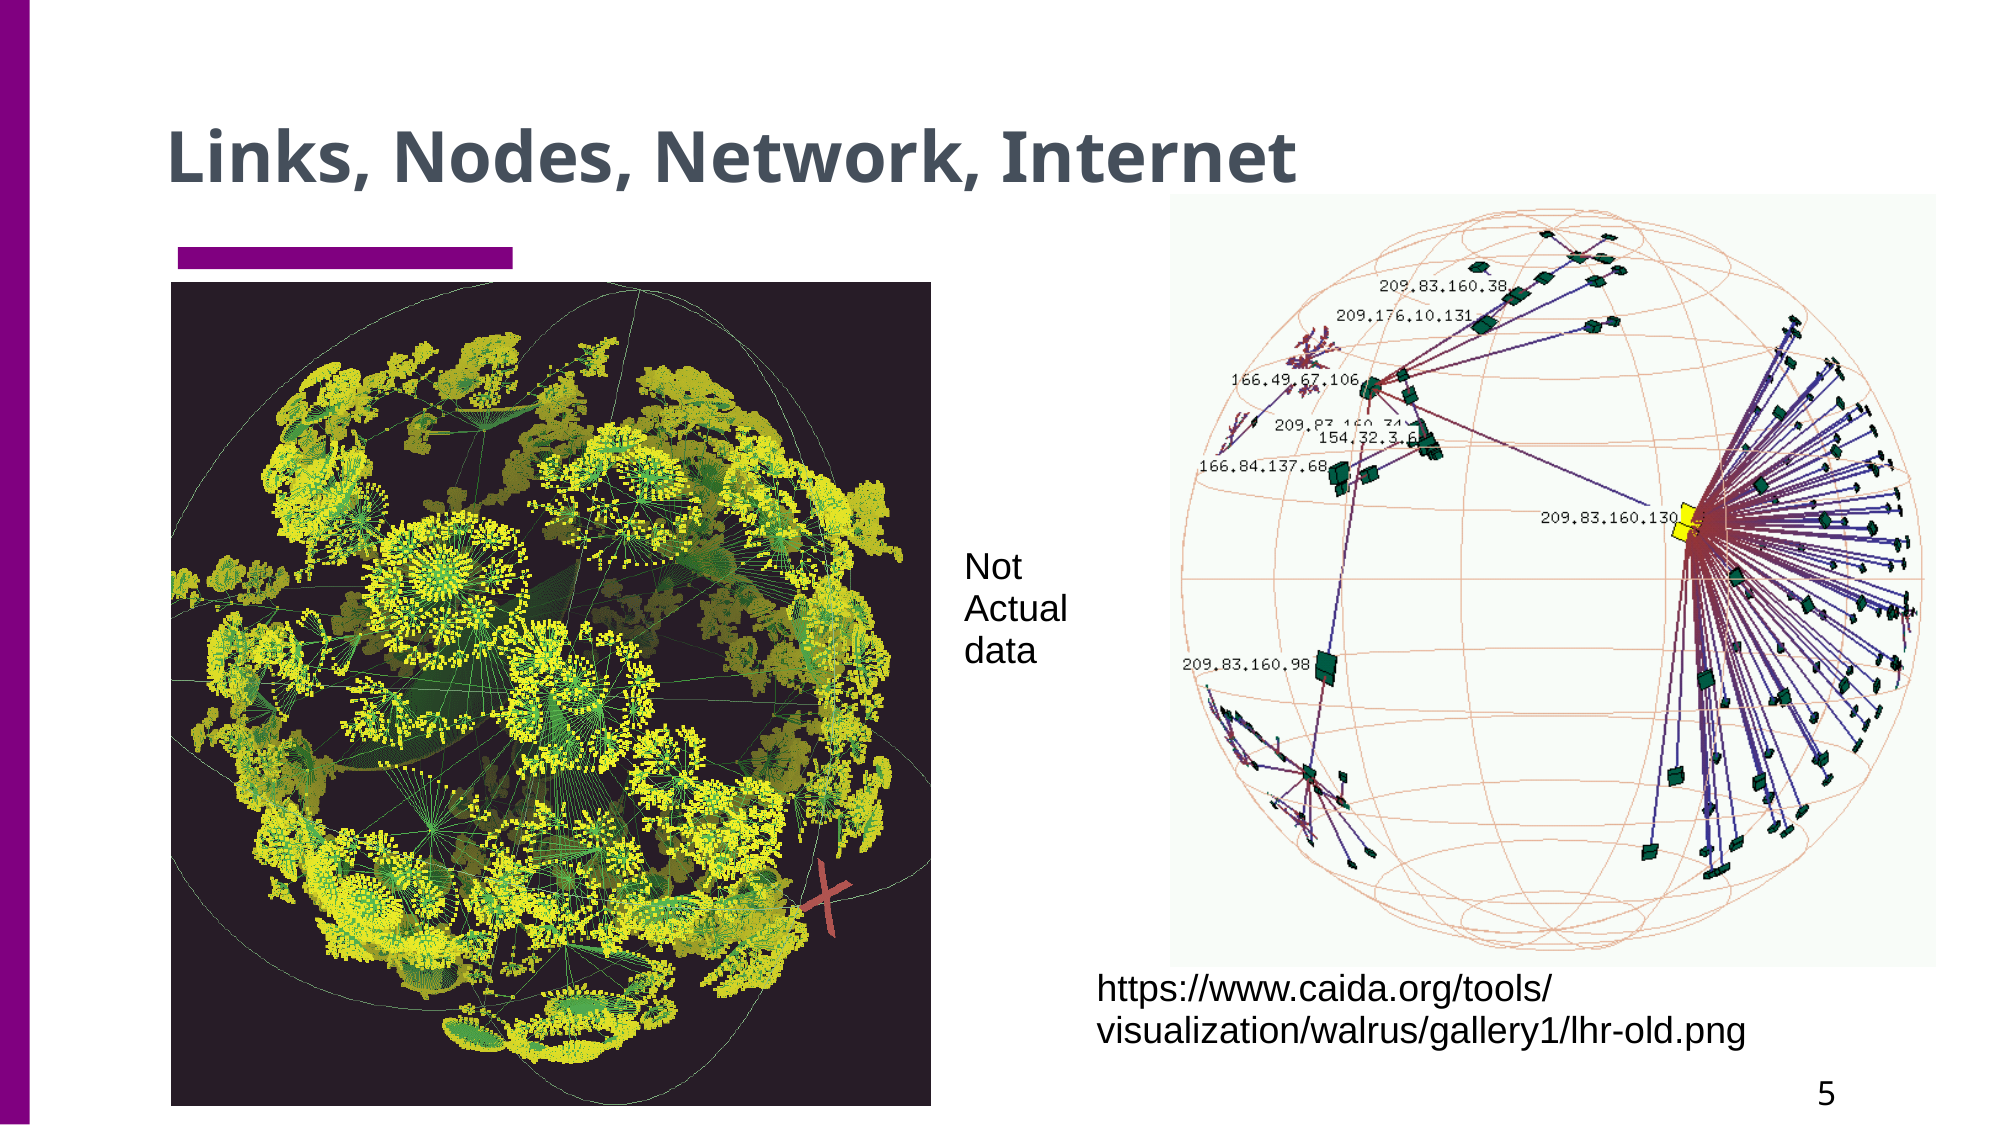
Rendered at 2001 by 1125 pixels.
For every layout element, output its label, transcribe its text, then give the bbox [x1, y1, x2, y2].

text_box Links, Nodes, Network, Internet [151, 0, 1849, 212]
picture [171, 282, 931, 1106]
picture [1170, 194, 1936, 967]
text_box https://www.caida.org/tools/visualization/walrus/gallery1/lhr-old.png [1081, 960, 1786, 1059]
text_box Not Actual data [949, 537, 1096, 721]
